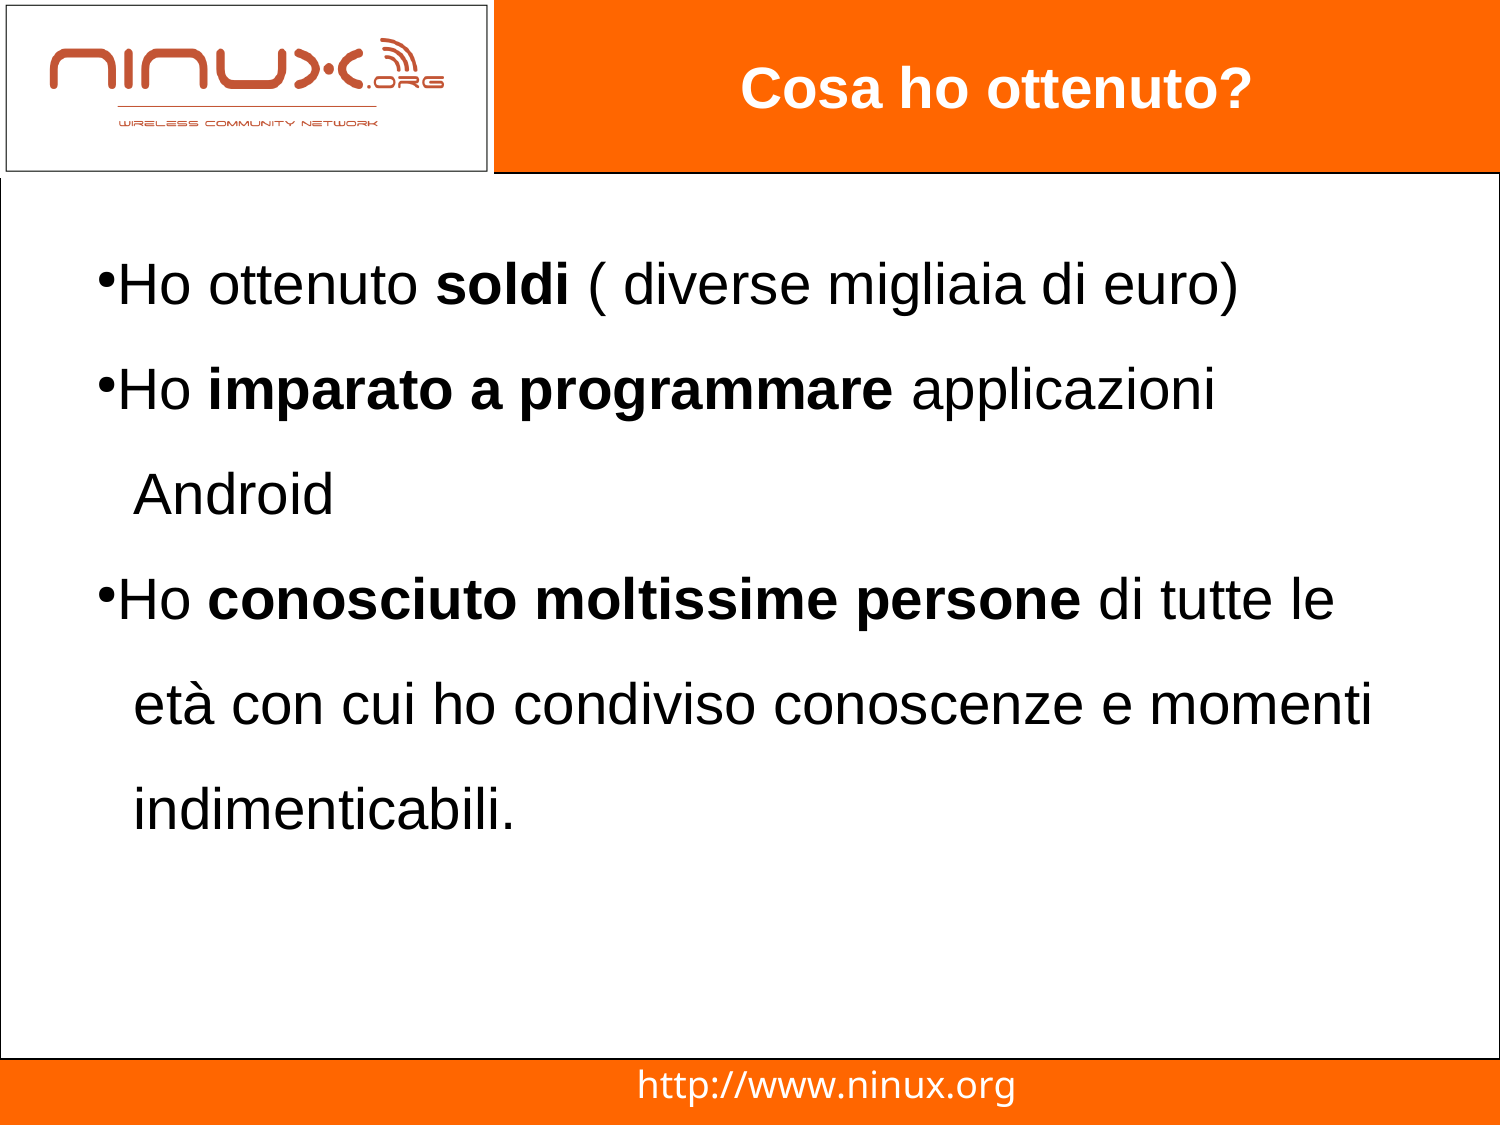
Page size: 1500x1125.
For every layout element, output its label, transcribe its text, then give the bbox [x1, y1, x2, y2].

text_box http://www.ninux.org [621, 1053, 1159, 1125]
title Cosa ho ottenuto? [495, 17, 1500, 160]
picture [0, 0, 494, 178]
text_box Ho ottenuto soldi ( diverse migliaia di euro) Ho imparato a programmare applicazioni Android Ho conosciuto moltissime persone di tutte le età con cui ho condiviso conoscenze e momenti indimenticabili. [59, 211, 1416, 1039]
